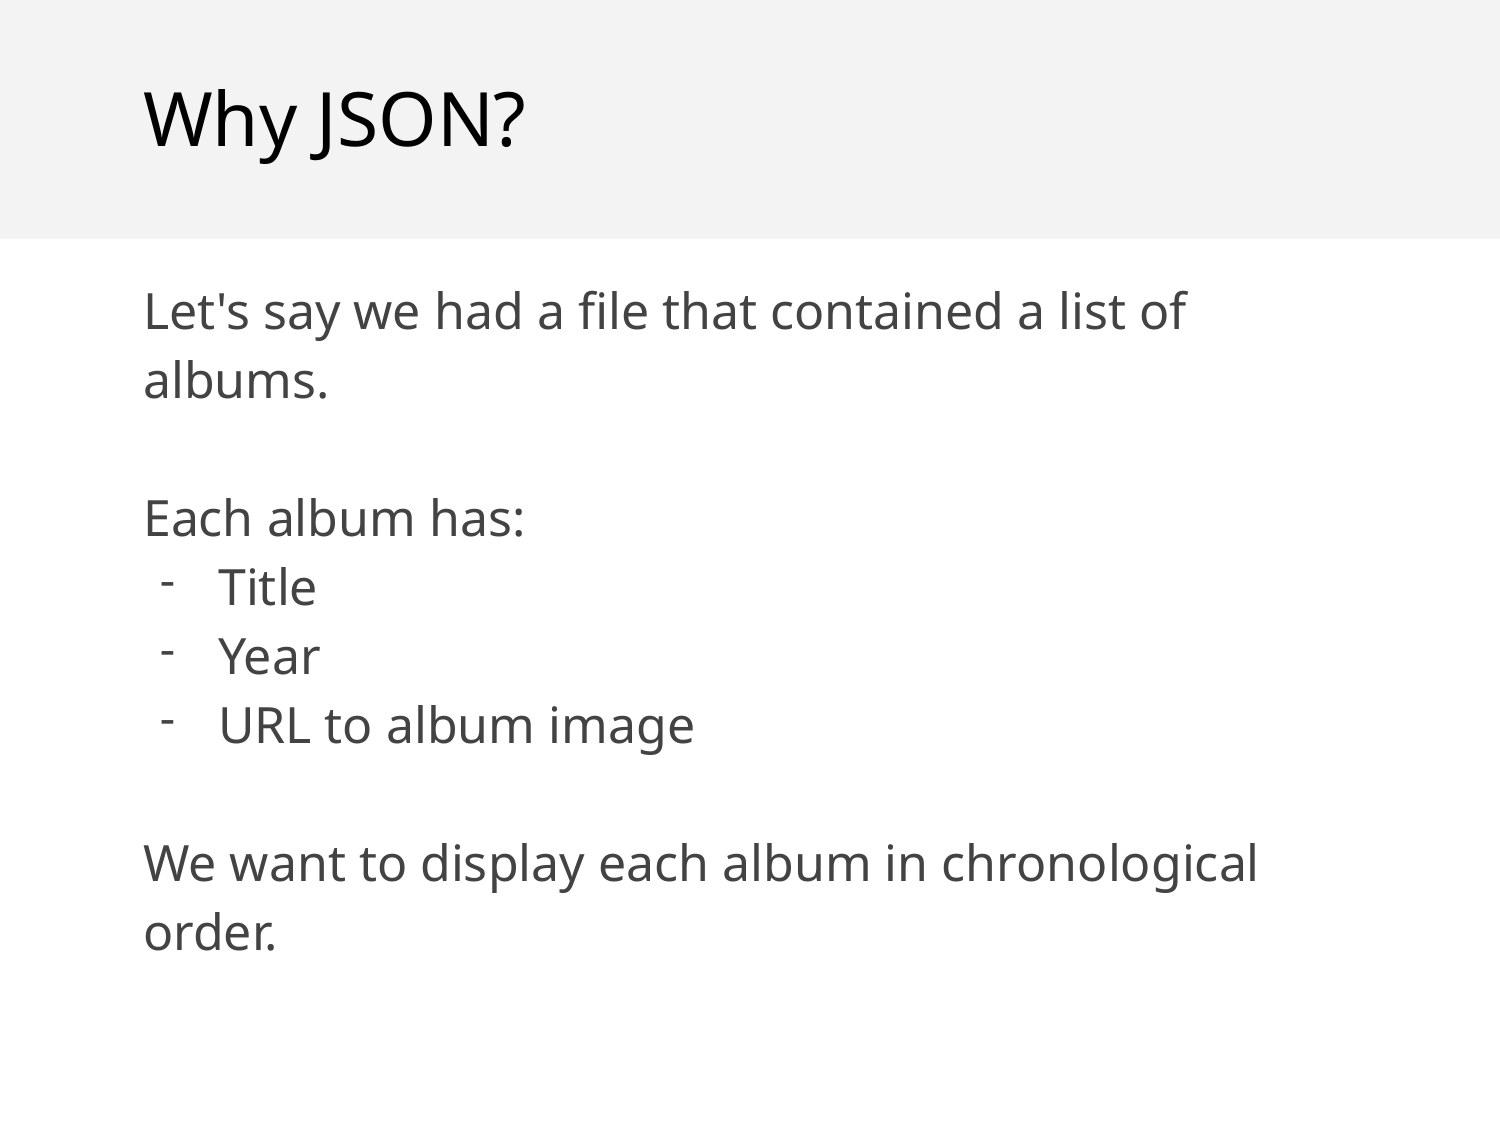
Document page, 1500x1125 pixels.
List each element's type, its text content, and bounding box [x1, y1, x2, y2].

title Why JSON? [128, 56, 1372, 183]
list Let's say we had a file that contained a list of albums. Each album has: Title Year URL to album image We want to display each album in chronological order. [128, 255, 1372, 1004]
